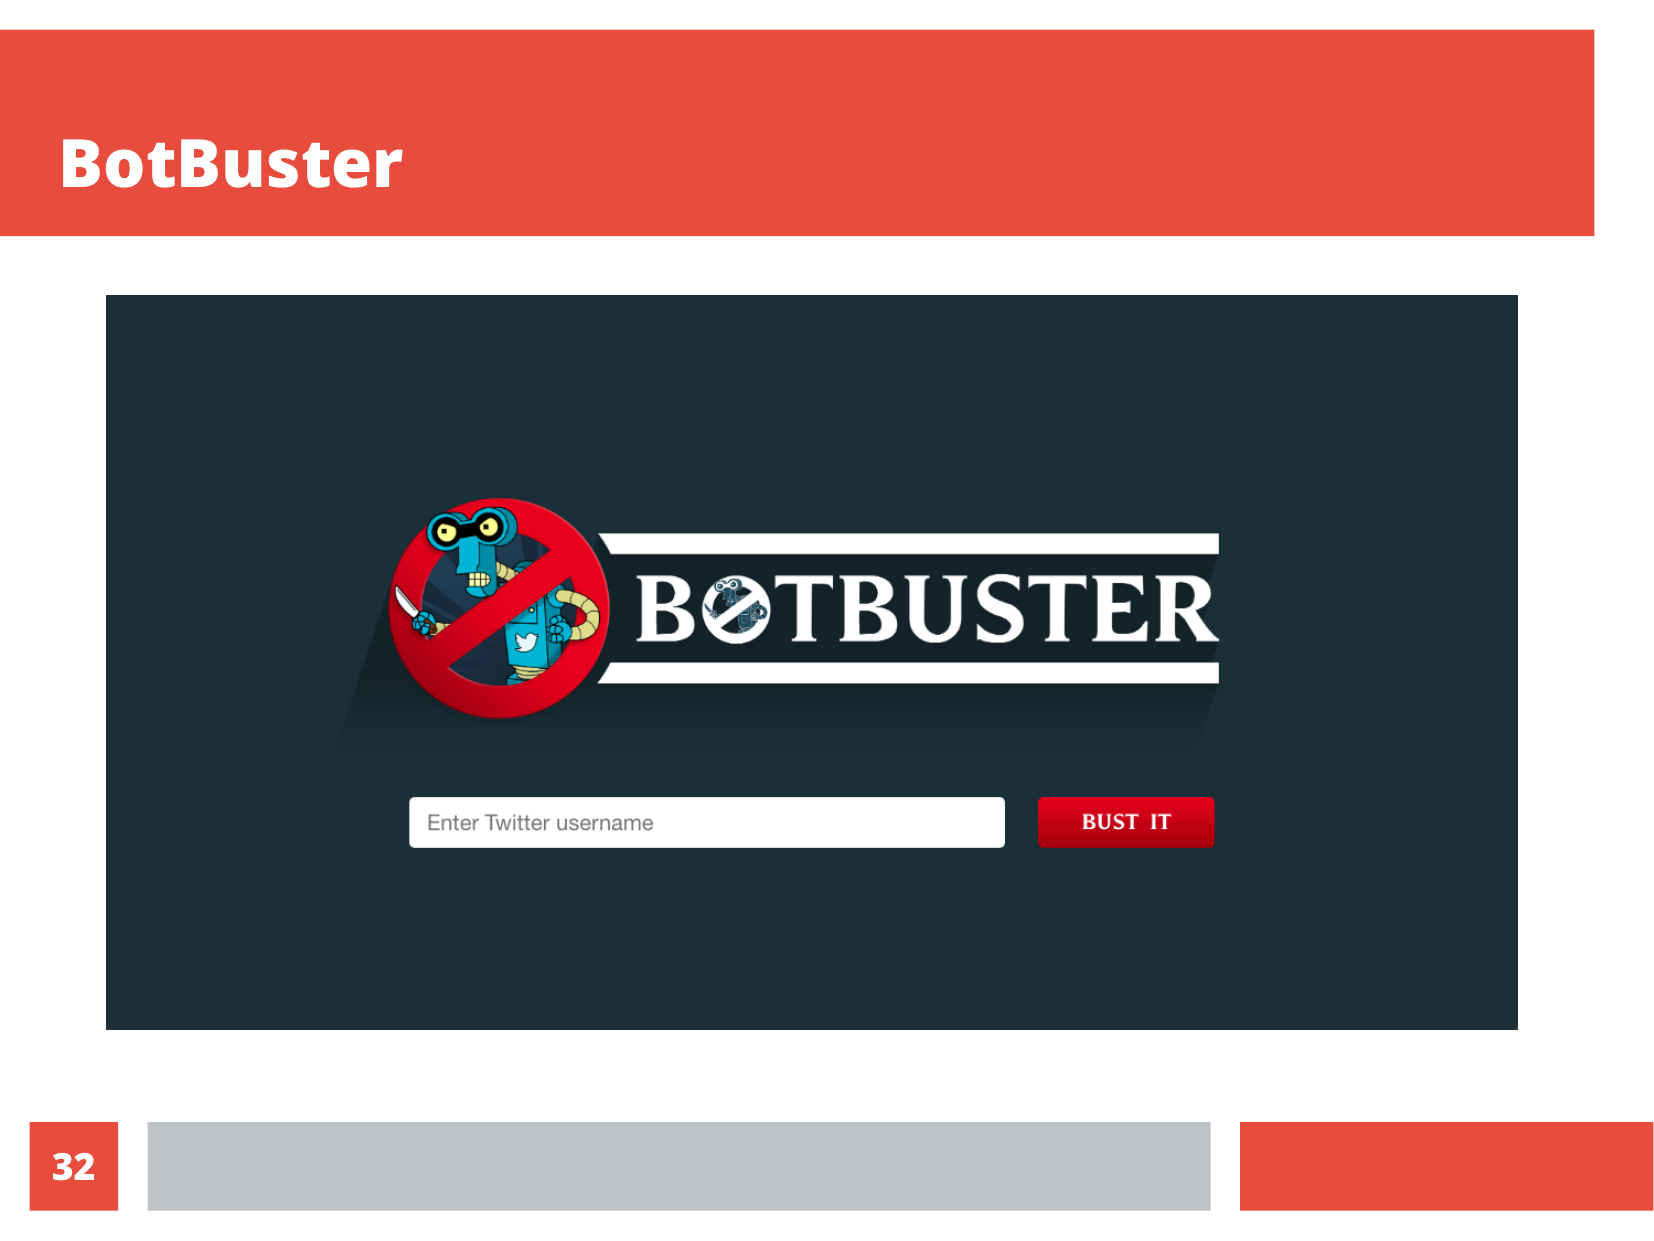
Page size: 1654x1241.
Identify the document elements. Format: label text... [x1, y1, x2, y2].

title BotBuster [59, 59, 1595, 207]
picture [106, 295, 1518, 1030]
